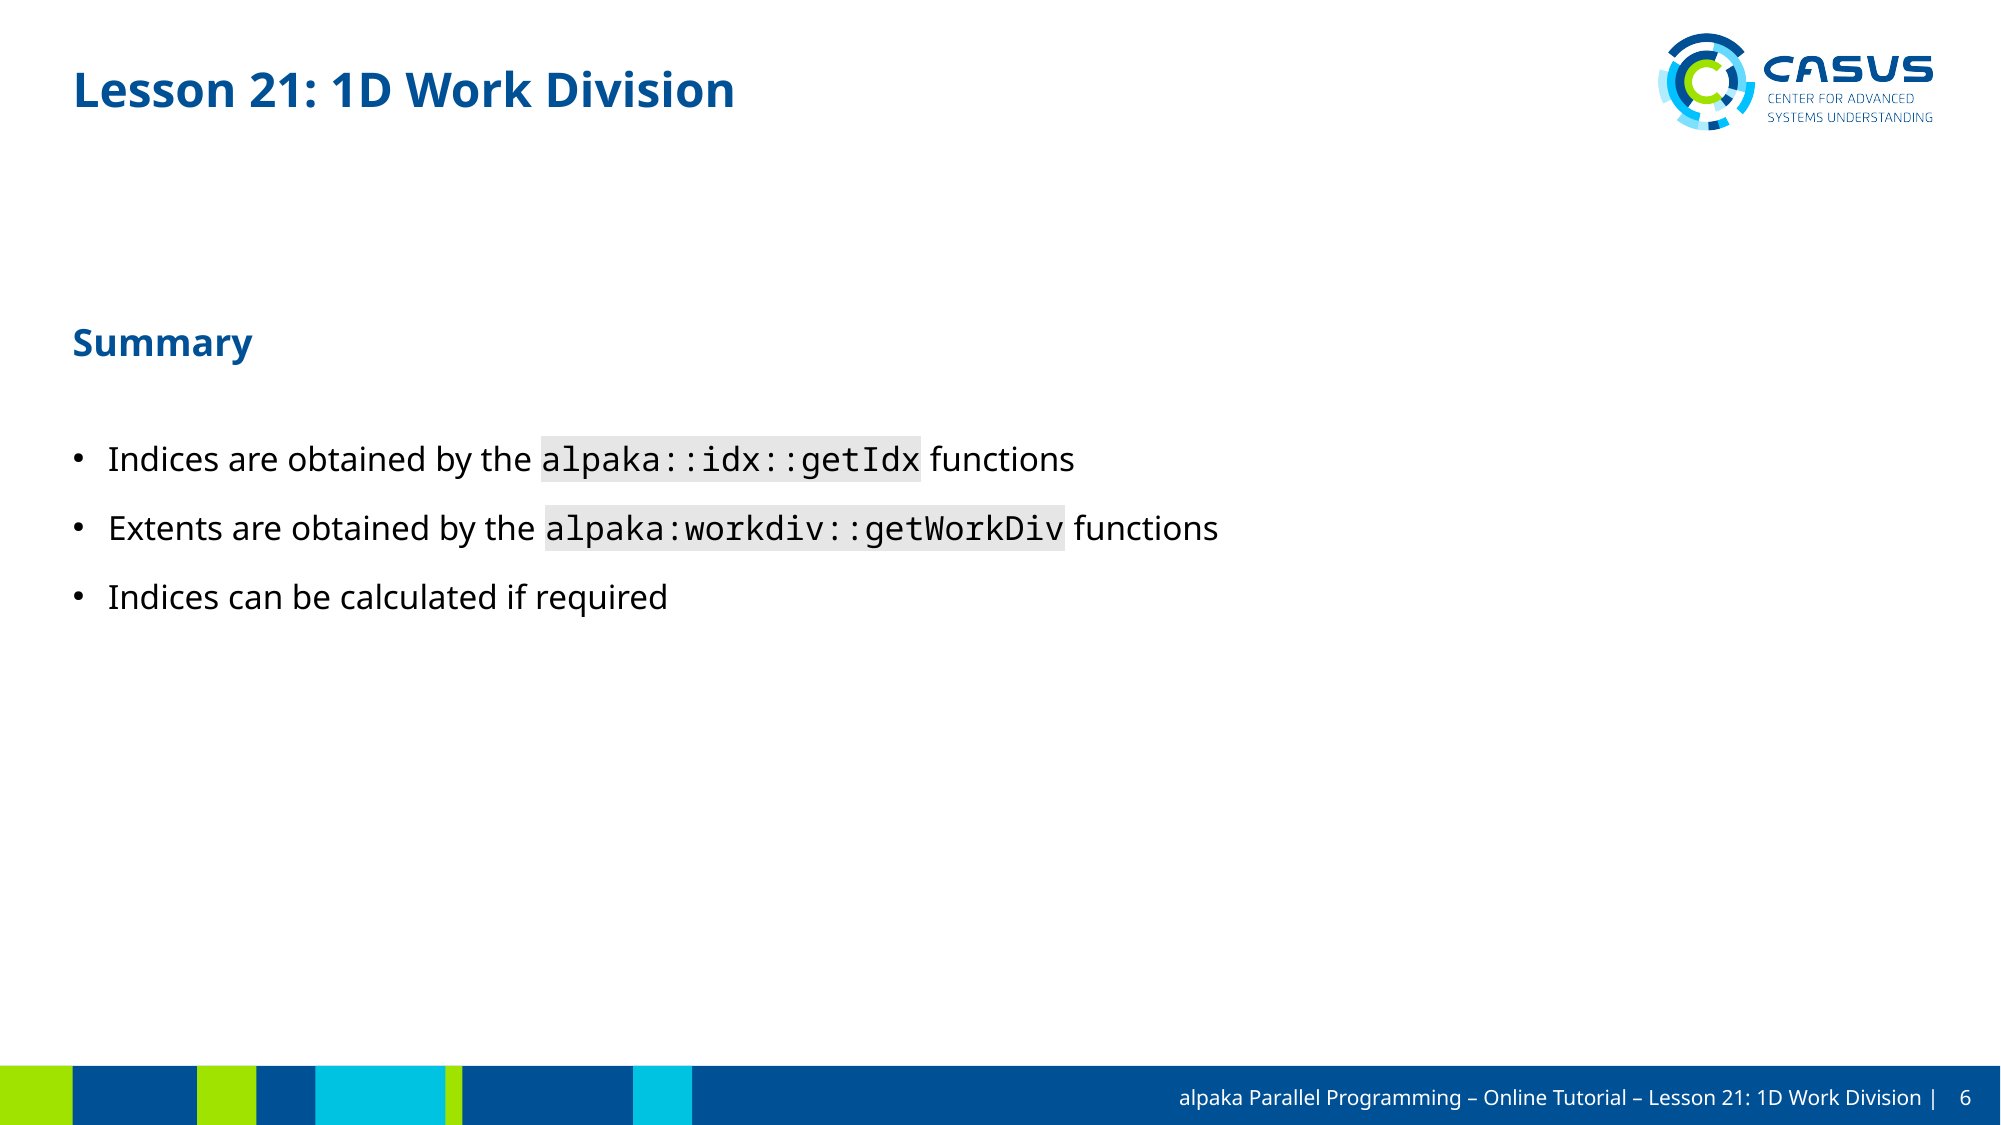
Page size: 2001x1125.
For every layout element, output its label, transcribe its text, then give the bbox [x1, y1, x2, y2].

picture [1658, 33, 1933, 131]
title Lesson 21: 1D Work Division [72, 54, 1620, 123]
list Summary Indices are obtained by the alpaka::idx::getIdx functions Extents are obtained by the alpaka:workdiv::getWorkDiv functions Indices can be calculated if required [72, 316, 1620, 979]
